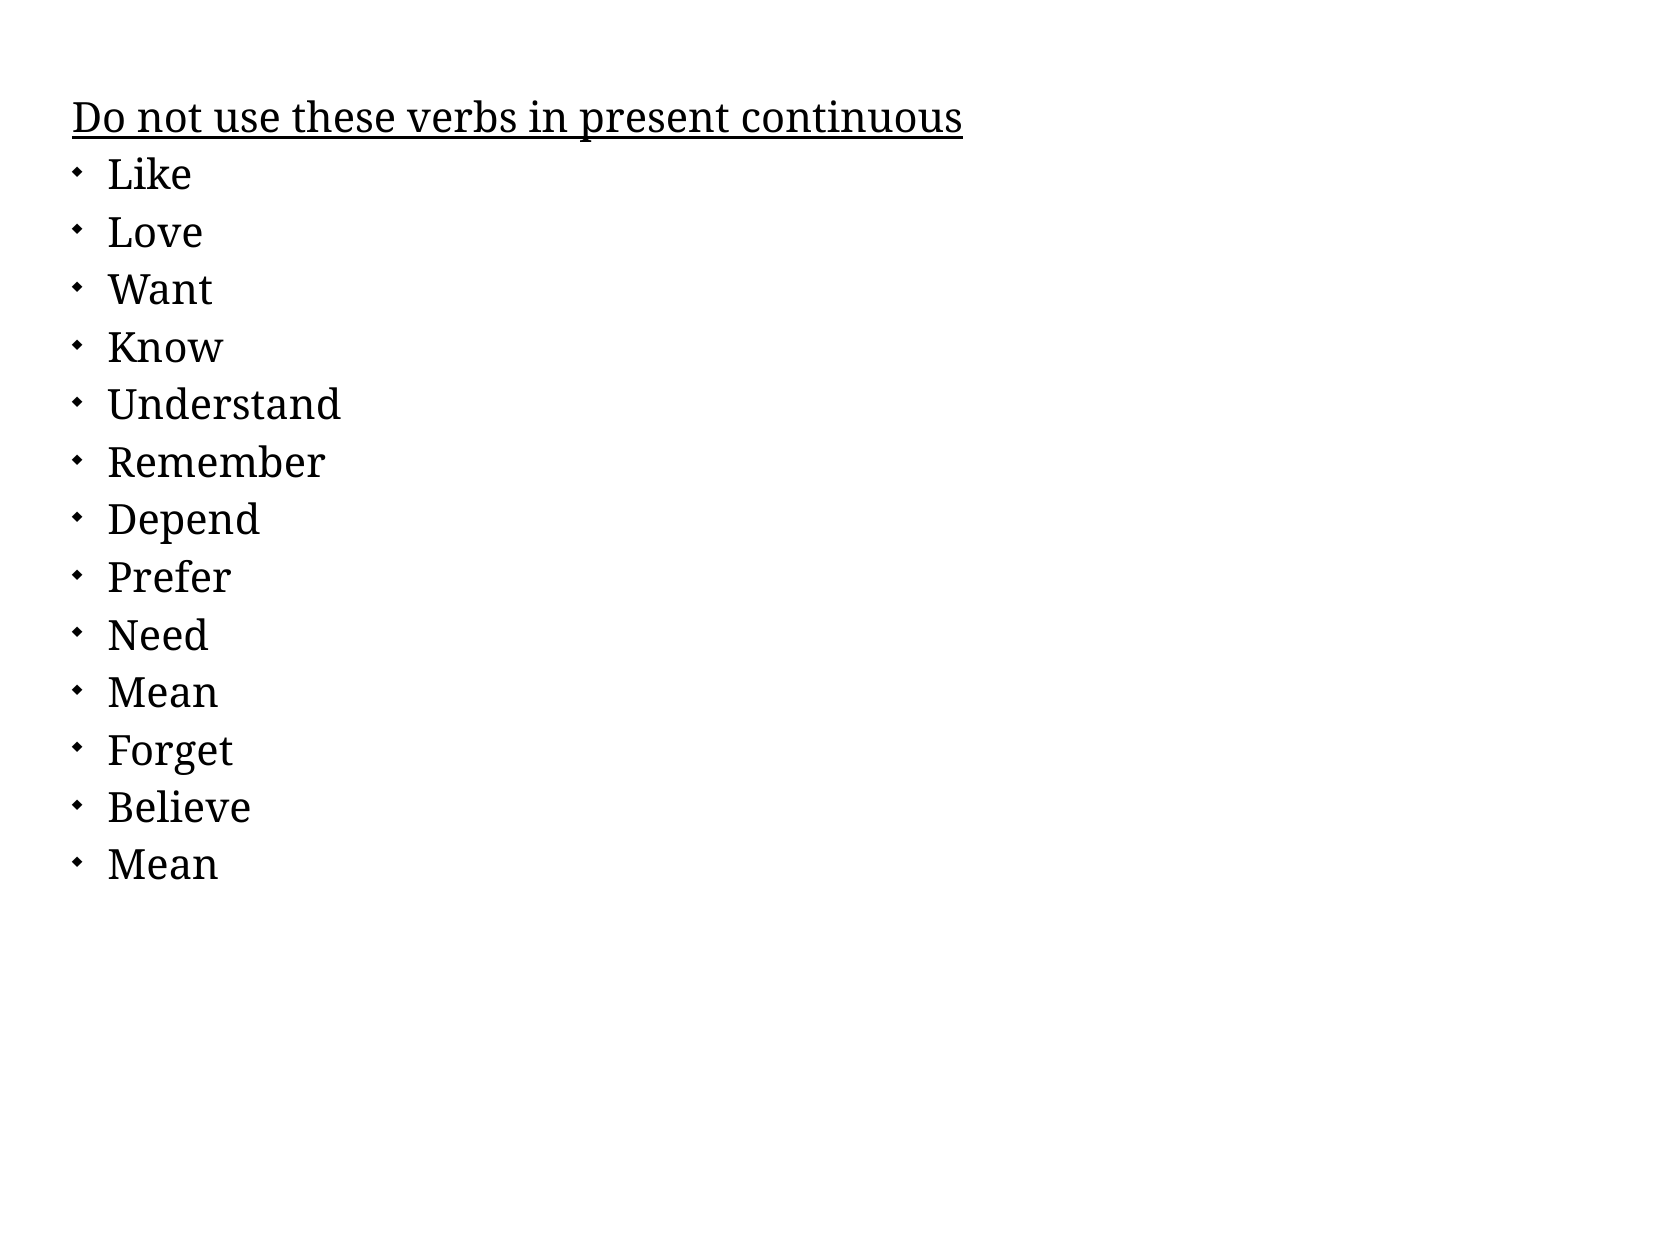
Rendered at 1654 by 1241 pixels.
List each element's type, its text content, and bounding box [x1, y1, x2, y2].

text_box Do not use these verbs in present continuous Like Love Want Know Understand Remember Depend Prefer Need Mean Forget Believe Mean [71, 31, 1560, 1140]
